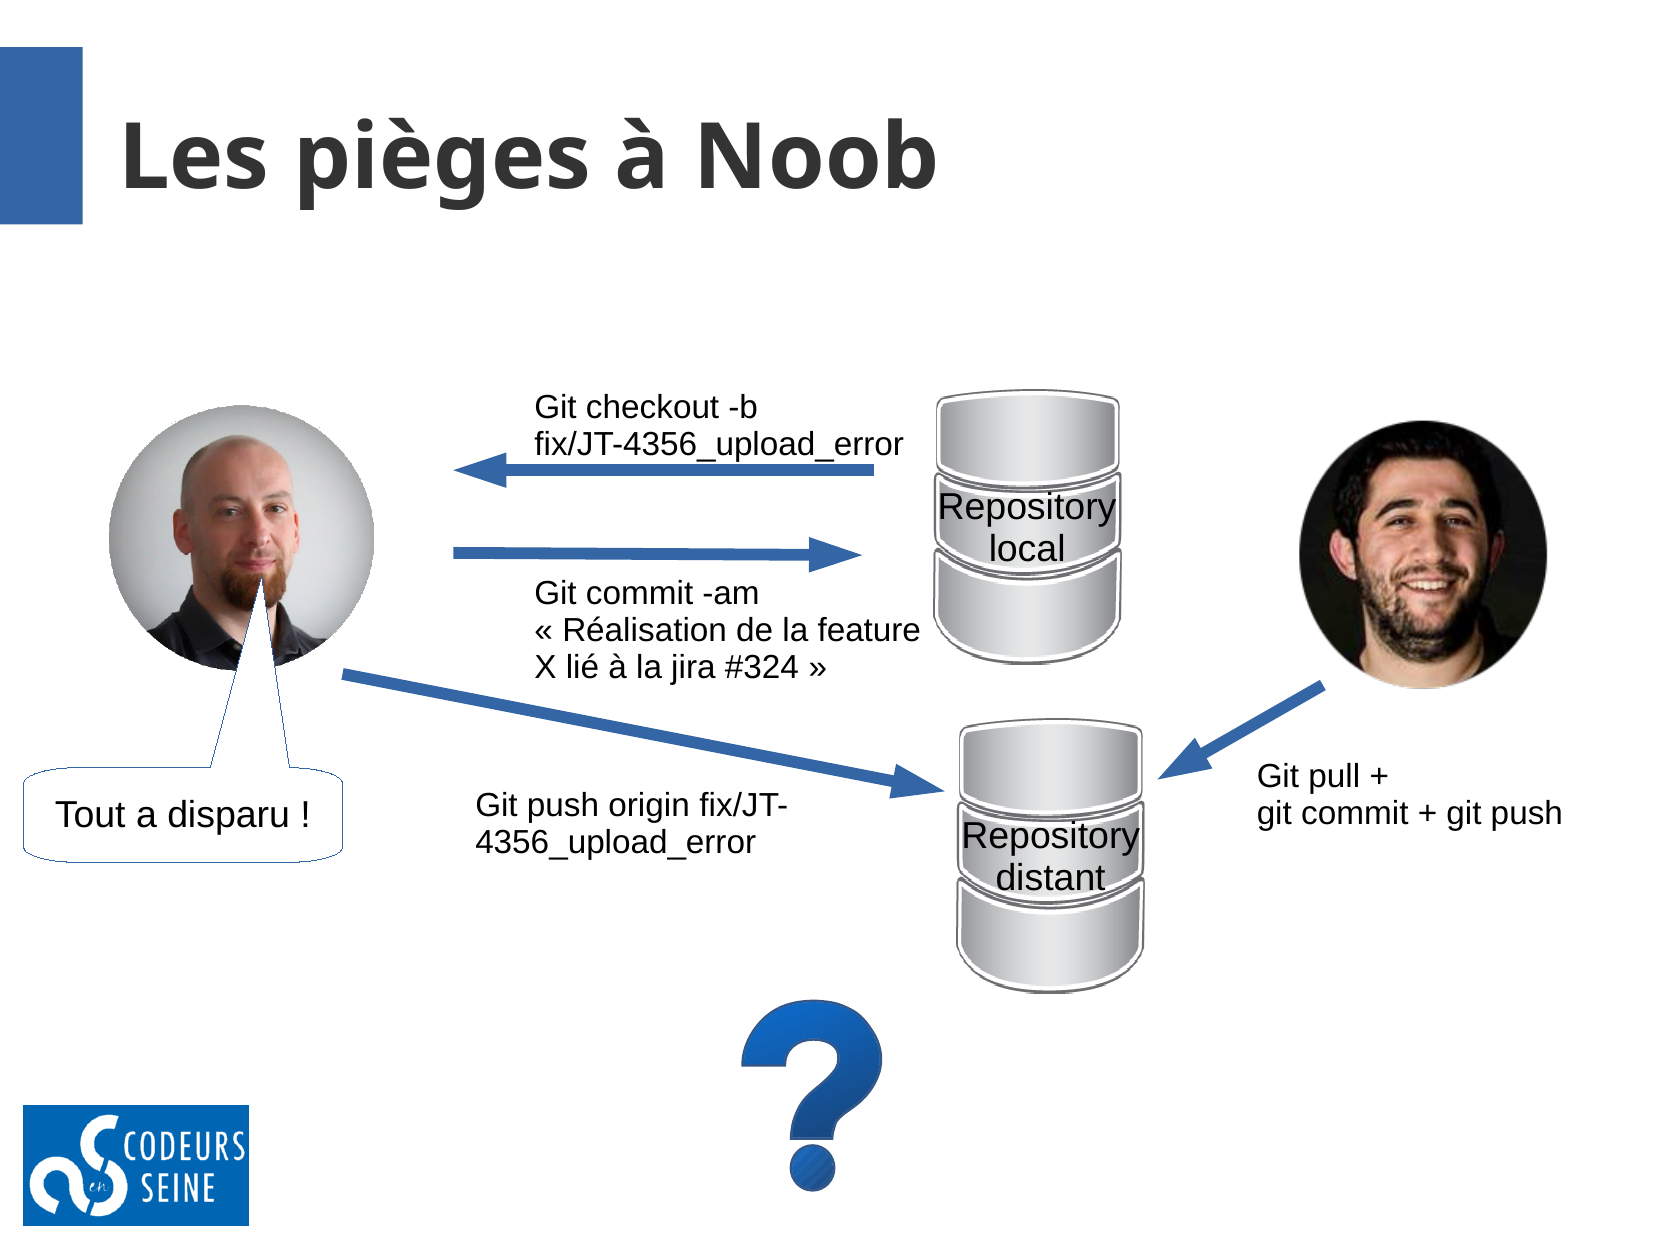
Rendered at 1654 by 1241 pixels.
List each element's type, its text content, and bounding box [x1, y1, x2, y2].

picture [103, 399, 378, 674]
picture [1287, 410, 1563, 695]
text_box Git checkout -b fix/JT-4356_upload_error [519, 381, 920, 471]
picture [956, 718, 1145, 994]
picture [933, 389, 1122, 665]
text_box Git commit -am « Réalisation de la feature X lié à la jira #324 » [519, 566, 957, 693]
picture [685, 963, 950, 1229]
picture [23, 1105, 249, 1226]
text_box Git push origin fix/JT-4356_upload_error [460, 779, 875, 875]
text_box Tout a disparu ! [23, 575, 343, 863]
title Les pièges à Noob [118, 49, 1571, 257]
text_box Git pull + git commit + git push [1242, 749, 1642, 839]
